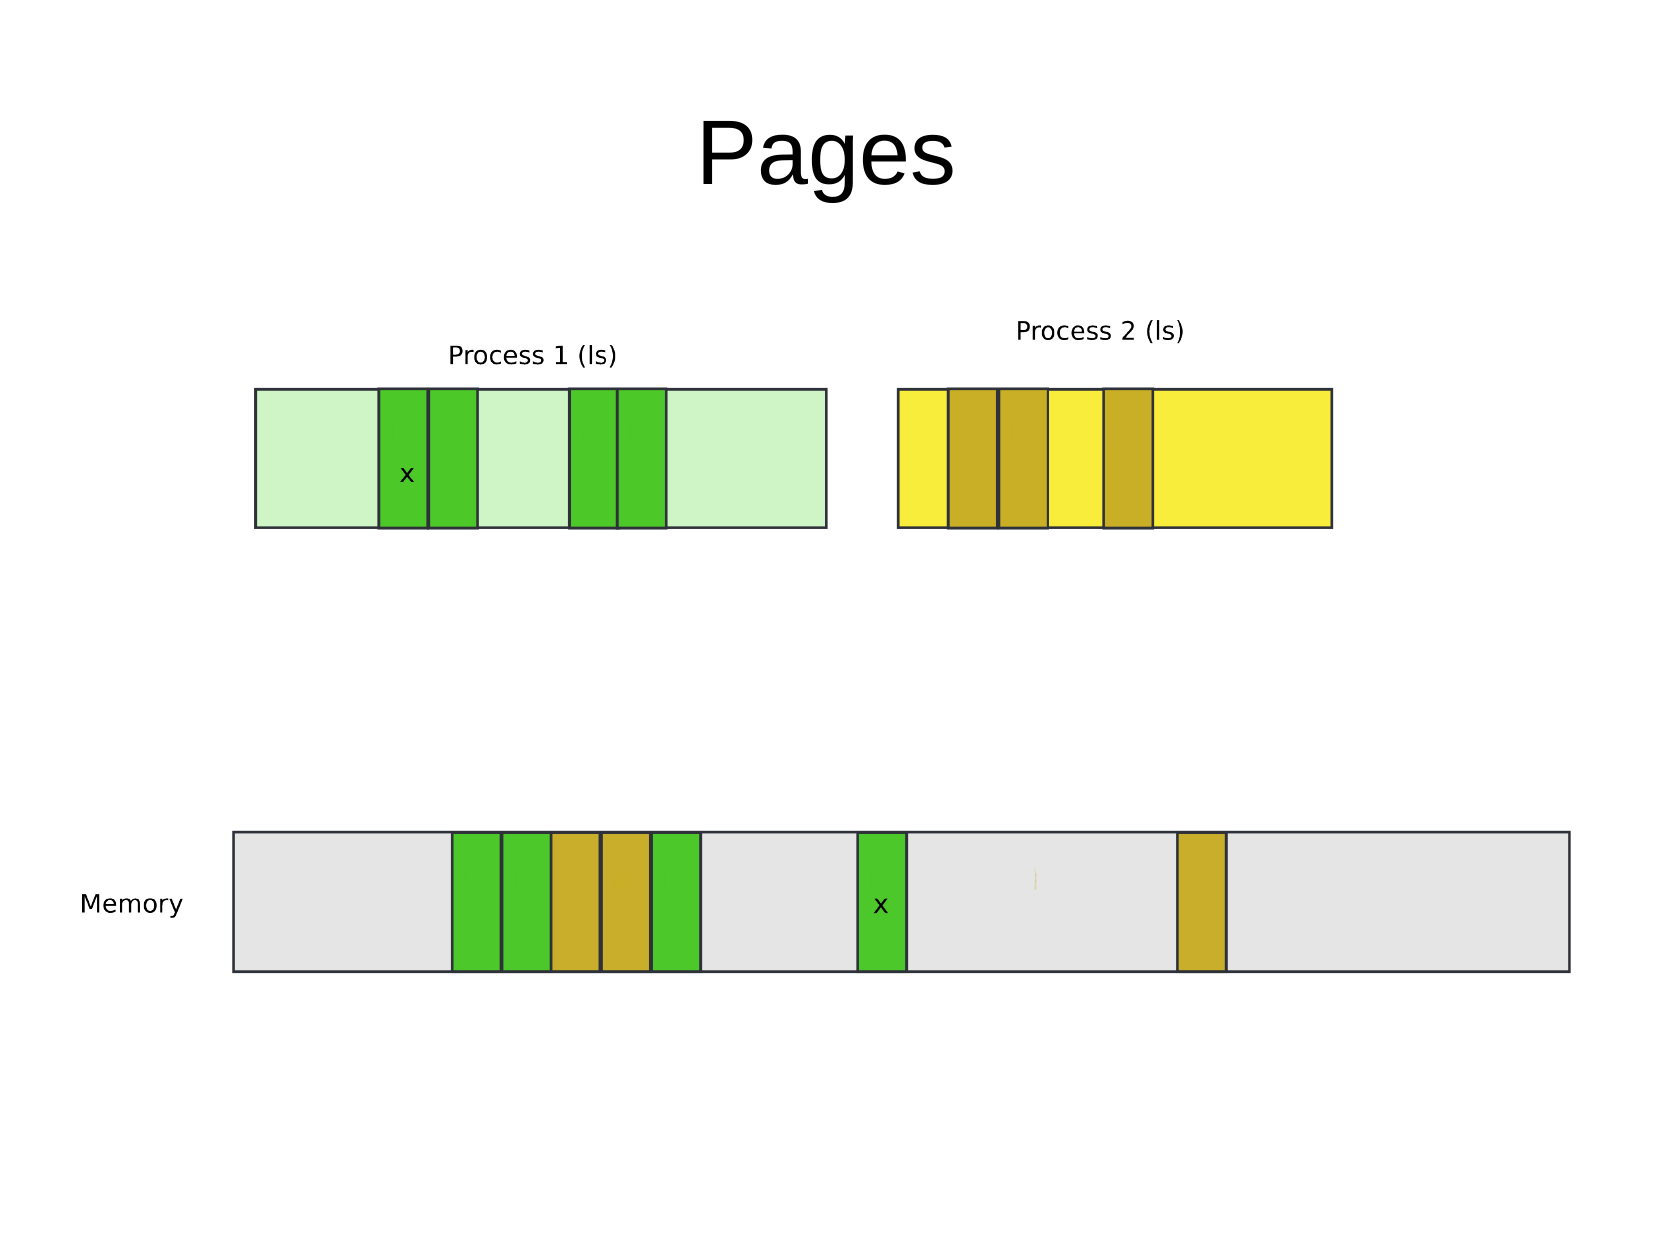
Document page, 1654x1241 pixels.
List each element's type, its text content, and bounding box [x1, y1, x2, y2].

picture [82, 320, 1571, 980]
title Pages [82, 49, 1571, 257]
